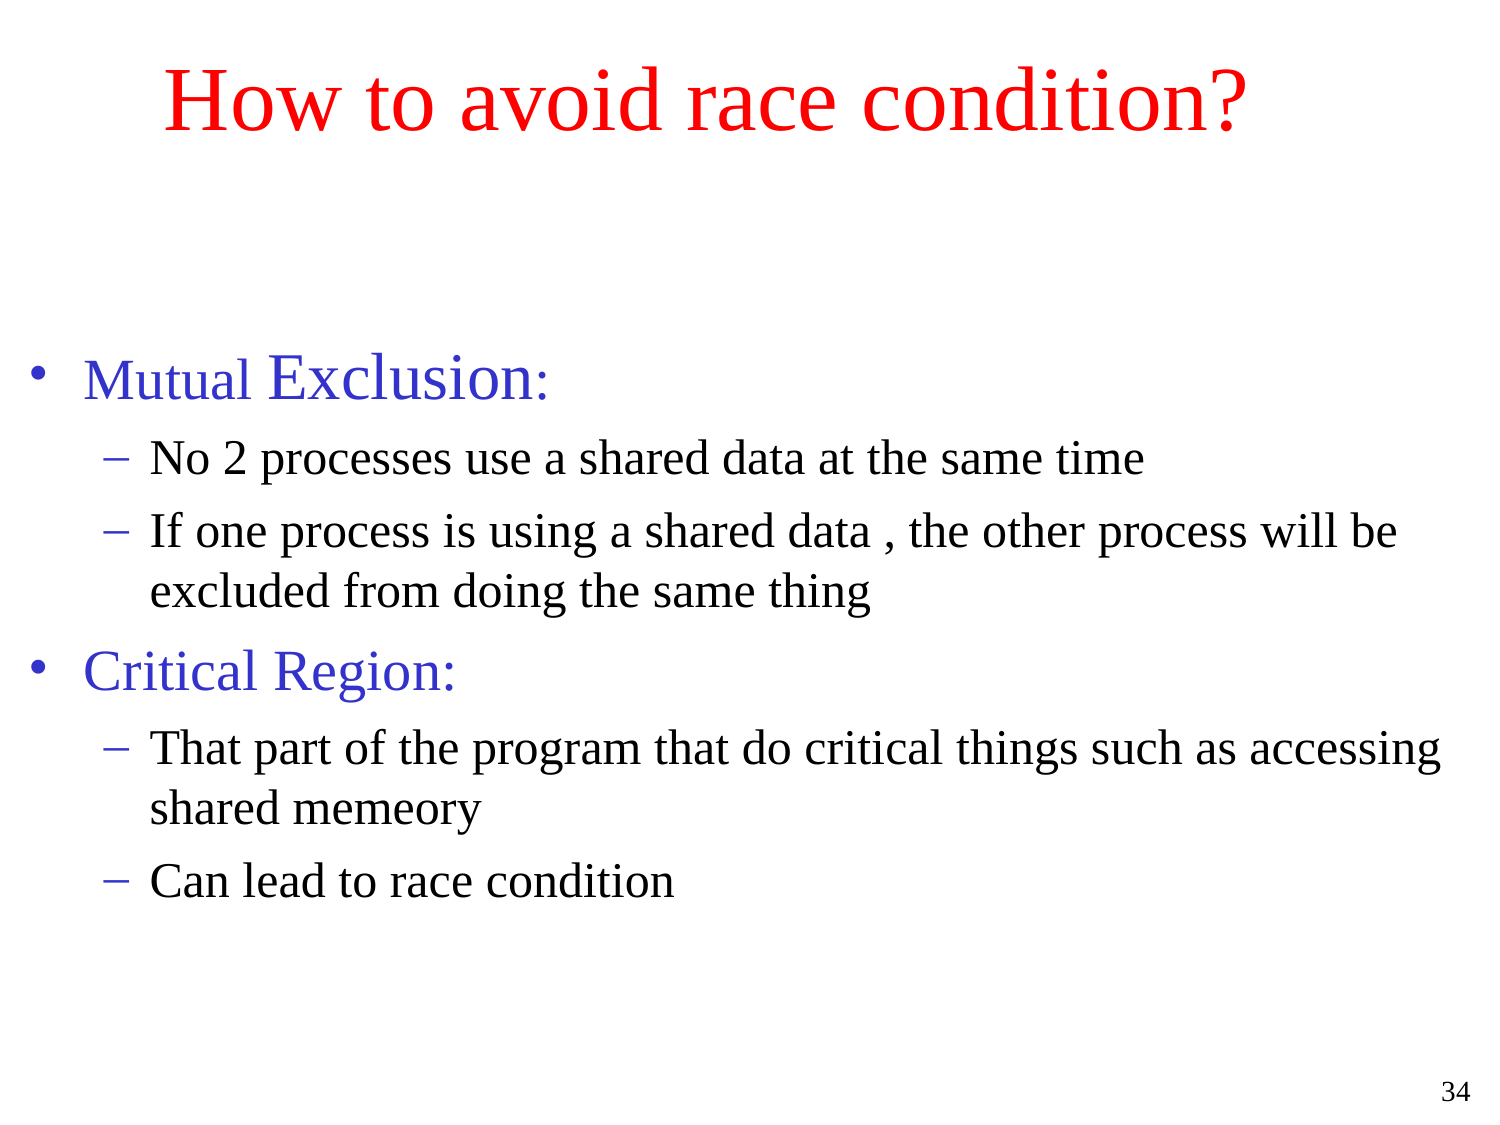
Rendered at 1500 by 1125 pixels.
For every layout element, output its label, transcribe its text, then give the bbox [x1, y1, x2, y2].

text_box Mutual Exclusion: No 2 processes use a shared data at the same time If one process is using a shared data , the other process will be excluded from doing the same thing Critical Region: That part of the program that do critical things such as accessing shared memeory Can lead to race condition [14, 324, 1500, 1001]
text_box How to avoid race condition? [126, 0, 1402, 188]
text_box <number> [1404, 1064, 1486, 1125]
